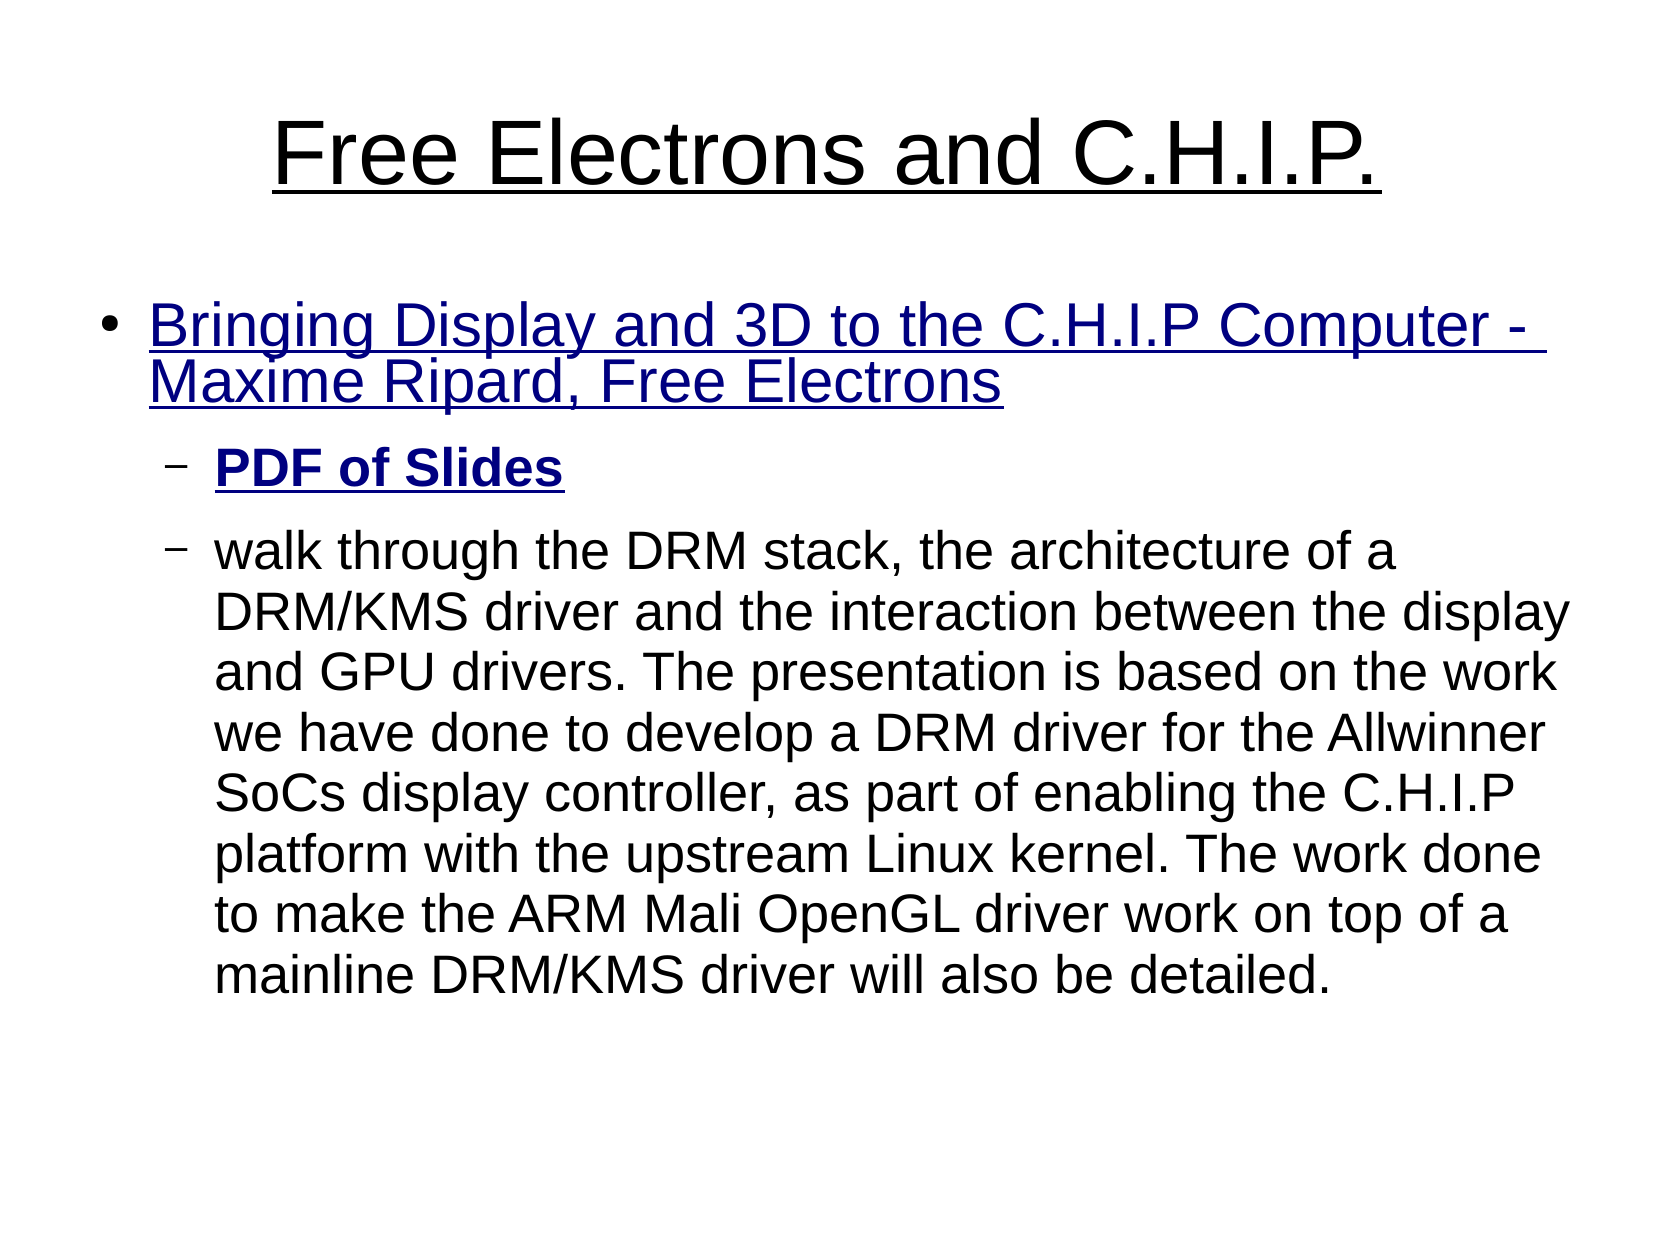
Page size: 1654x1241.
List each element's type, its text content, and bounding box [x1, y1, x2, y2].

list Bringing Display and 3D to the C.H.I.P Computer - Maxime Ripard, Free Electrons PDF of Slides walk through the DRM stack, the architecture of a DRM/KMS driver and the interaction between the display and GPU drivers. The presentation is based on the work we have done to develop a DRM driver for the Allwinner SoCs display controller, as part of enabling the C.H.I.P platform with the upstream Linux kernel. The work done to make the ARM Mali OpenGL driver work on top of a mainline DRM/KMS driver will also be detailed. [82, 290, 1571, 1010]
title Free Electrons and C.H.I.P. [82, 49, 1571, 257]
